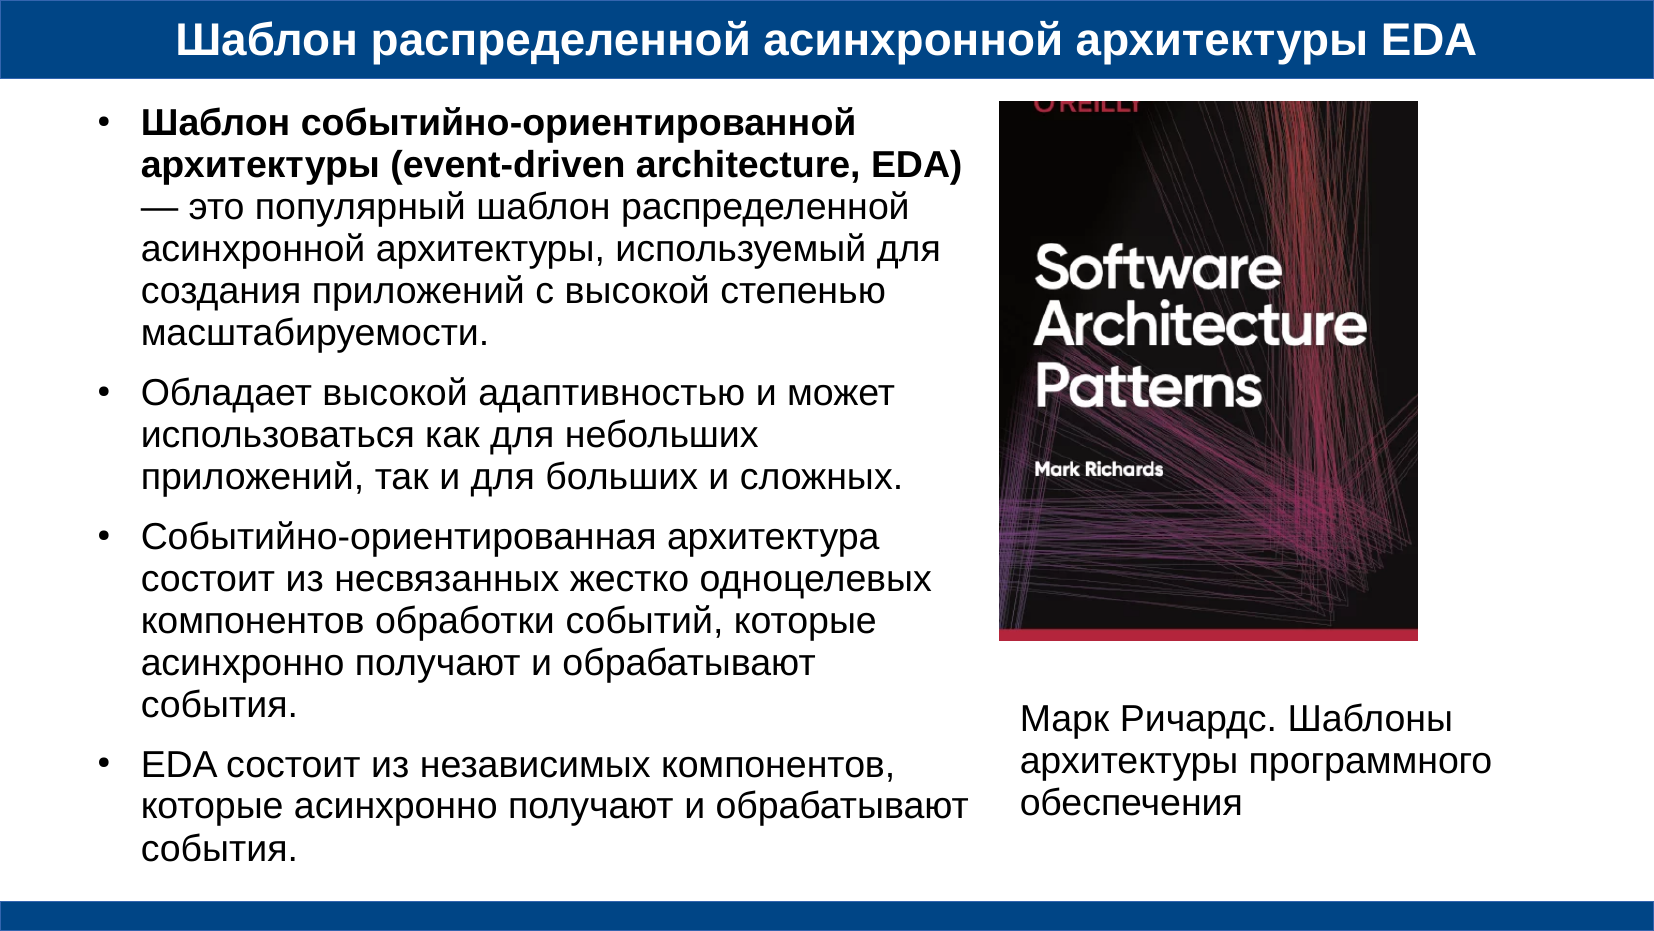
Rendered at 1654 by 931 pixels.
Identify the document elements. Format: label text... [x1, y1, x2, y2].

list Шаблон событийно-ориентированной архитектуры (event-driven architecture, EDA) — это популярный шаблон распределенной асинхронной архитектуры, используемый для создания приложений с высокой степенью масштабируемости. Обладает высокой адаптивностью и может использоваться как для небольших приложений, так и для больших и сложных. Событийно-ориентированная архитектура состоит из несвязанных жестко одноцелевых компонентов обработки событий, которые асинхронно получают и обрабатывают события. EDA состоит из независимых компонентов, которые асинхронно получают и обрабатывают события. [82, 101, 976, 871]
picture [965, 101, 1451, 641]
text_box Марк Ричардс. Шаблоны архитектуры программного обеспечения [1005, 690, 1576, 856]
title Шаблон распределенной асинхронной архитектуры EDA [0, 0, 1654, 79]
